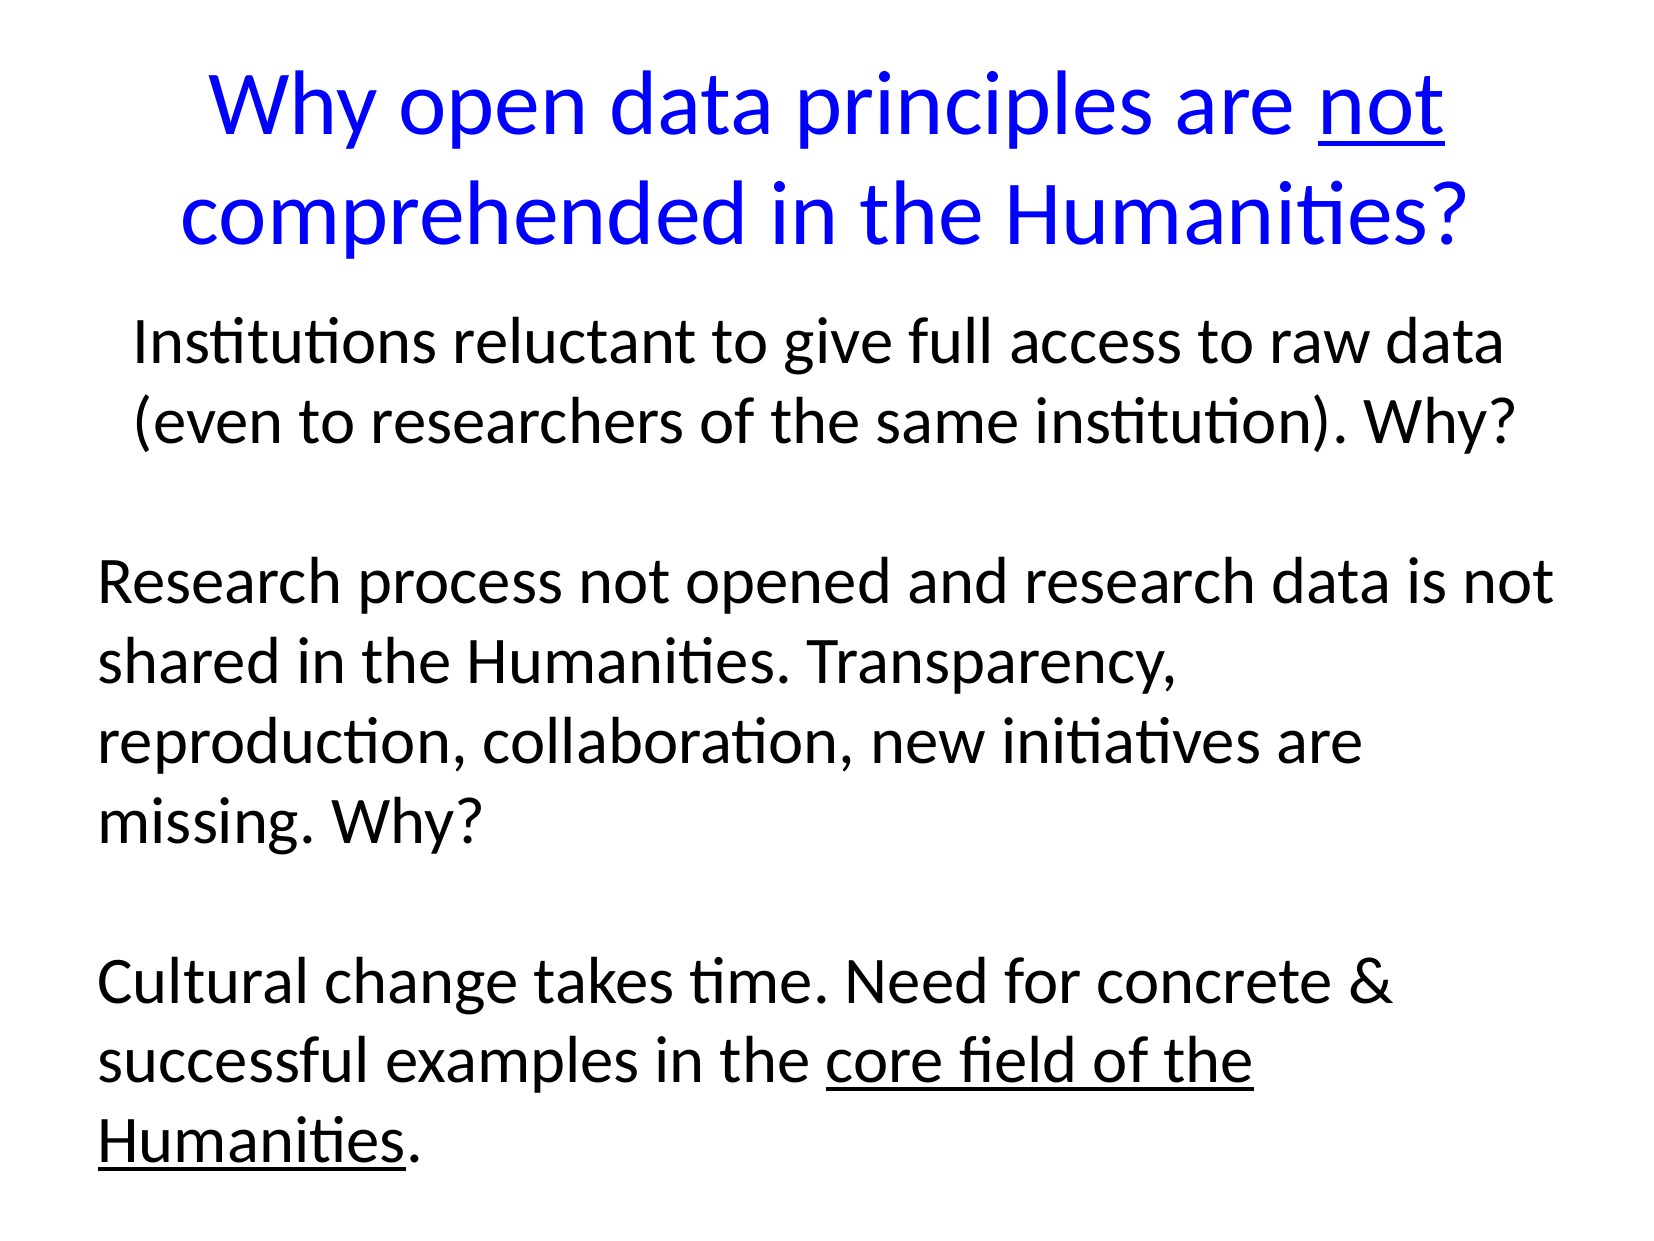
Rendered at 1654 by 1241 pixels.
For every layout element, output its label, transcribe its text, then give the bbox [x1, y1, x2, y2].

text_box Institutions reluctant to give full access to raw data (even to researchers of the same institution). Why? Research process not opened and research data is not shared in the Humanities. Transparency, reproduction, collaboration, new initiatives are missing. Why? Cultural change takes time. Need for concrete & successful examples in the core field of the Humanities. [82, 289, 1571, 1108]
text_box Why open data principles are not comprehended in the Humanities? [82, 49, 1571, 257]
